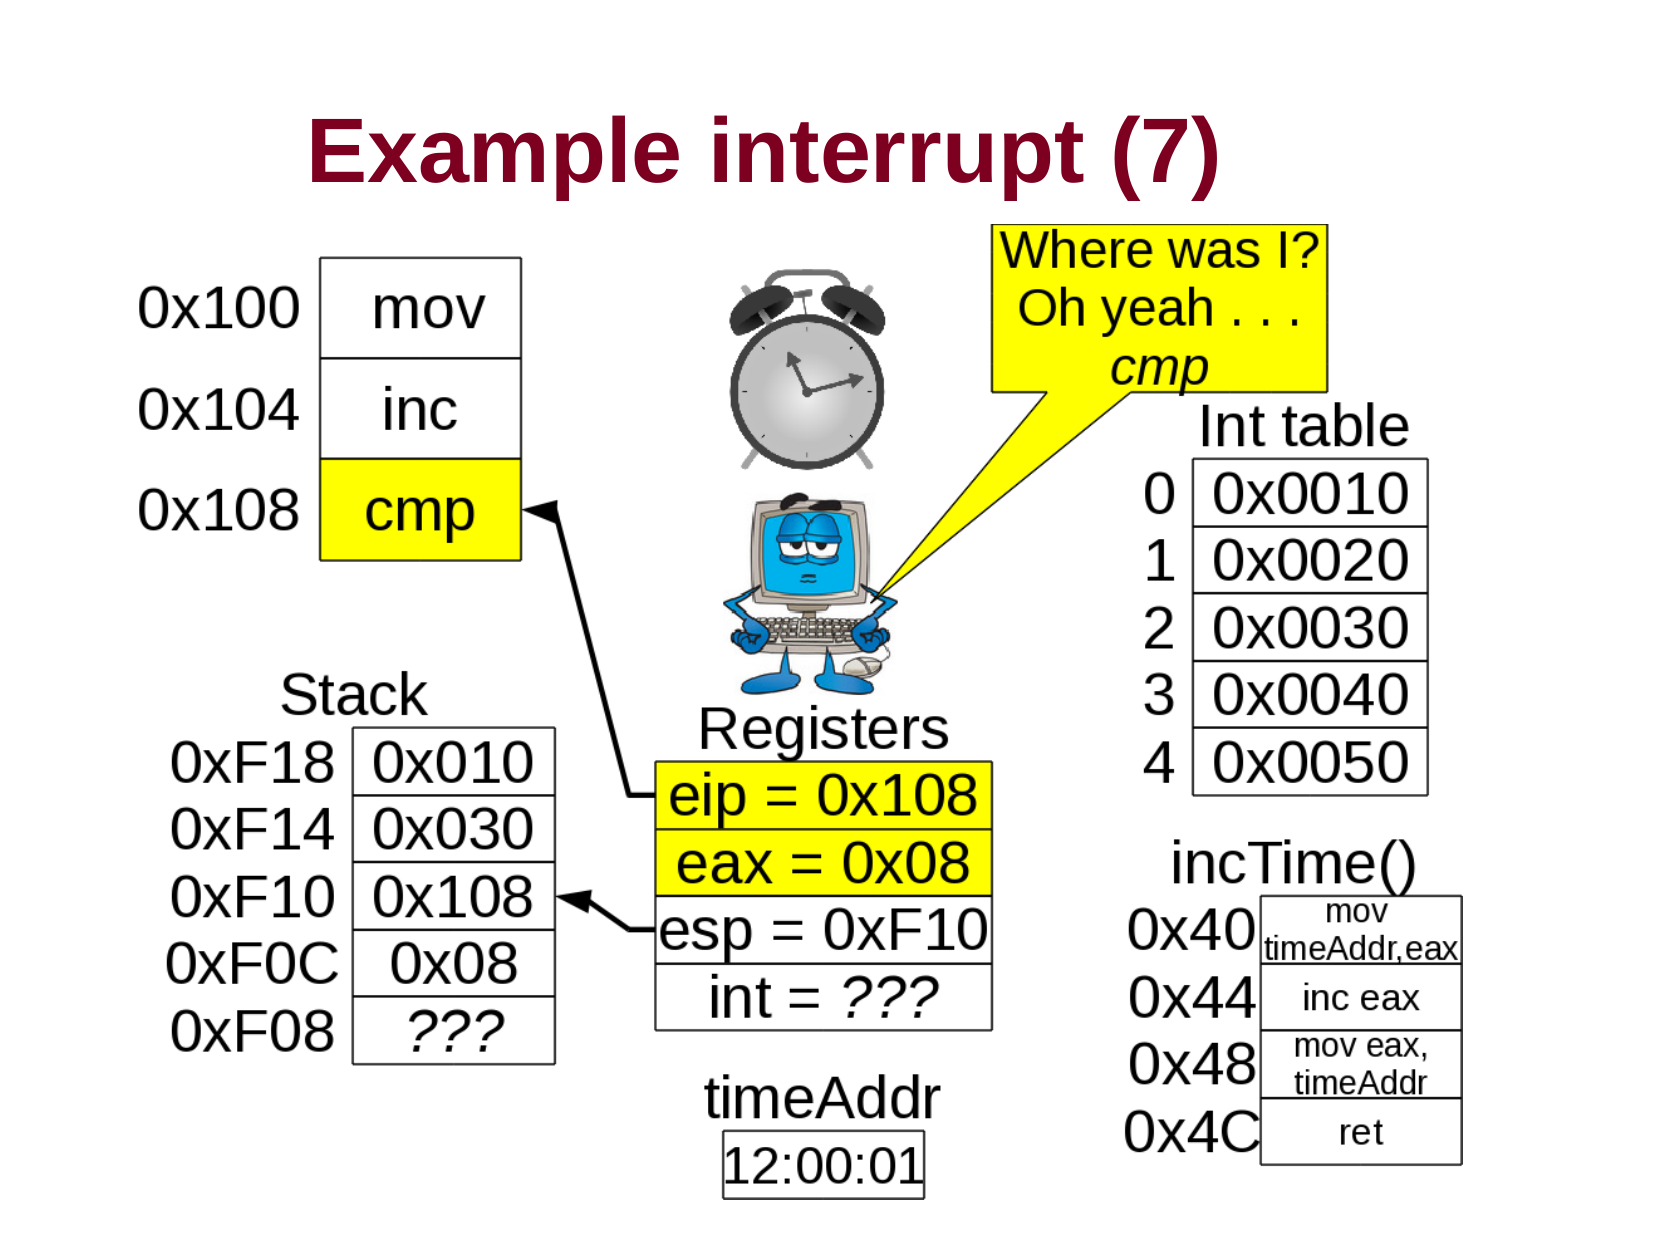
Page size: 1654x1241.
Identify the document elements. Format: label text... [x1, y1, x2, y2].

title Example interrupt (7) [118, 94, 1412, 207]
picture [0, 0, 1654, 1241]
